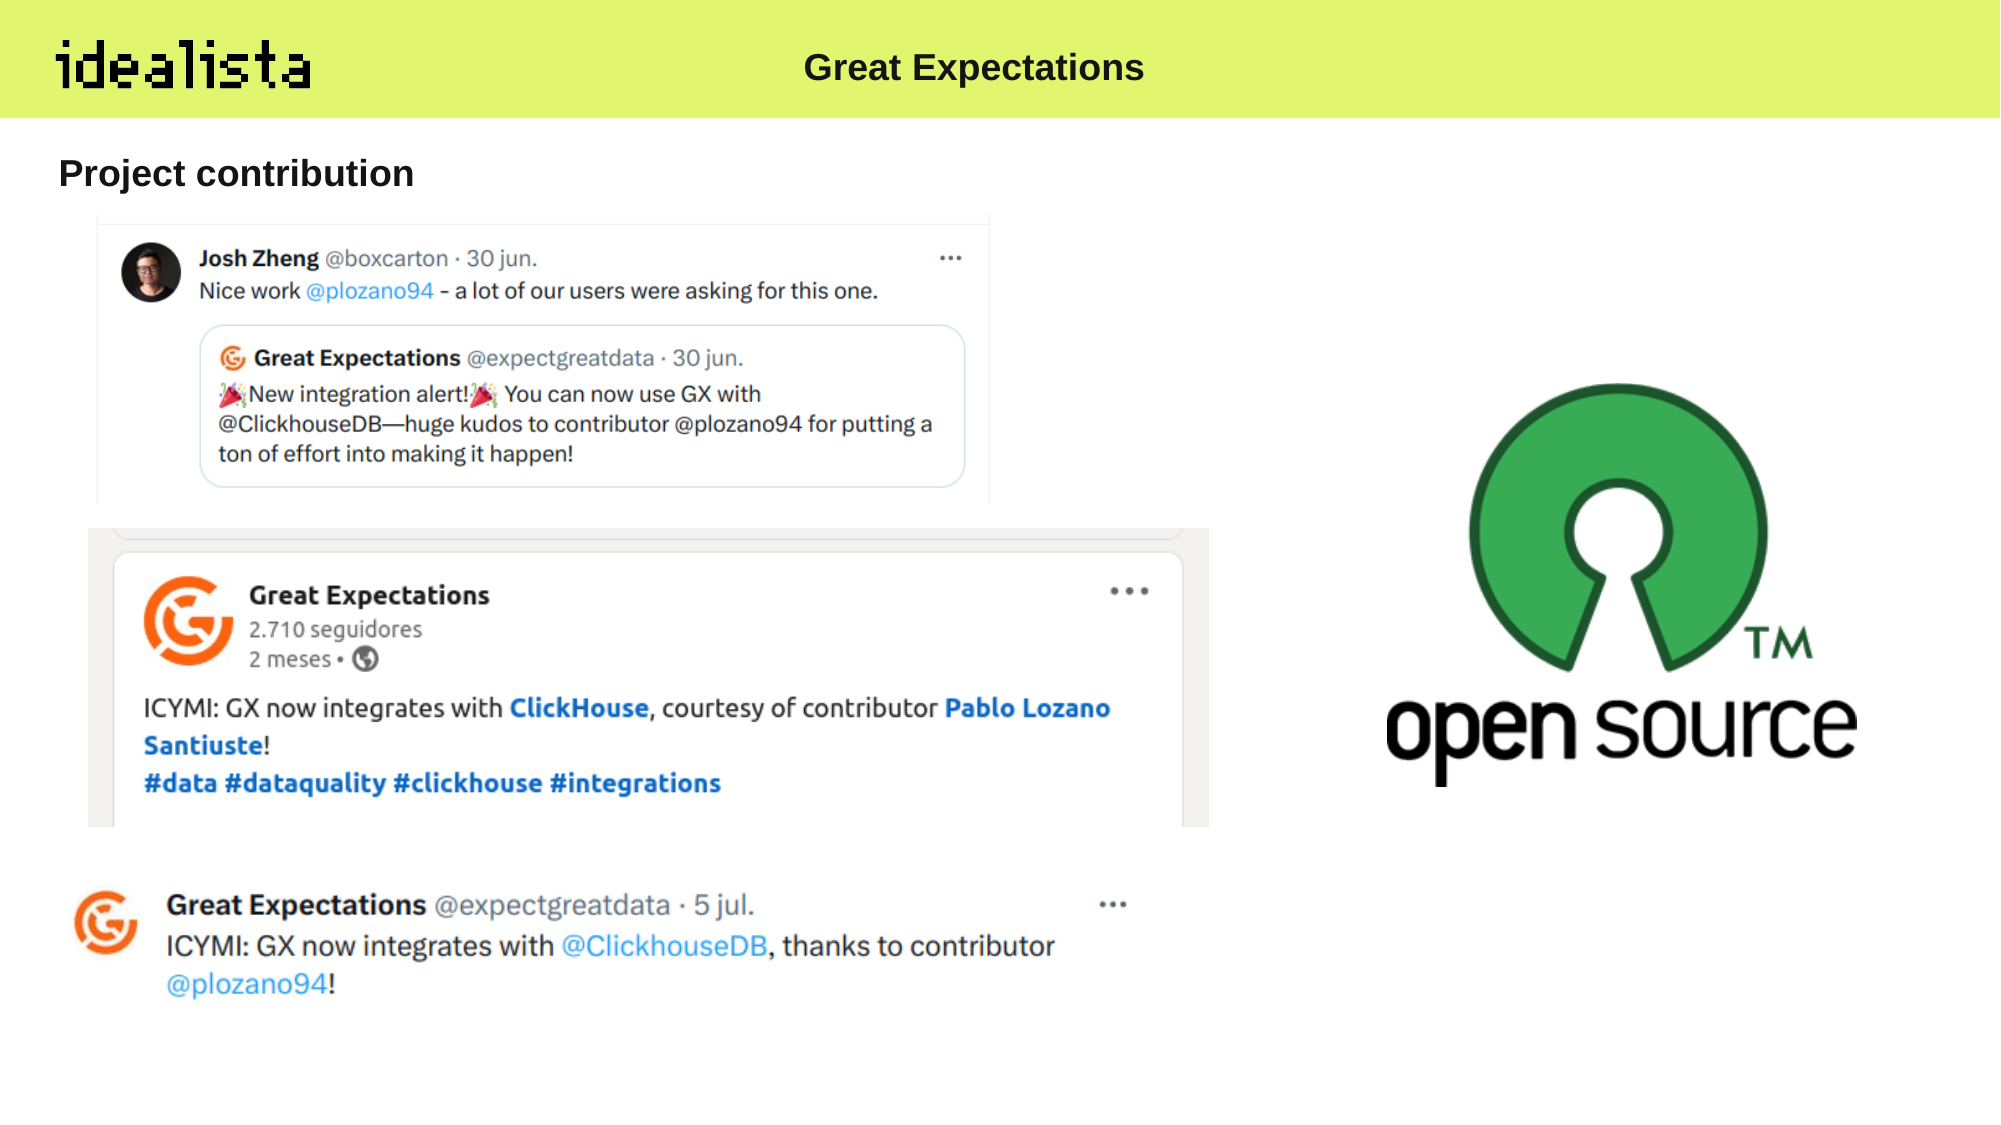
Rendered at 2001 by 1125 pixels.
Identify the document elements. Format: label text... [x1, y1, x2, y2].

title Great Expectations [590, 41, 1359, 89]
title Project contribution [58, 147, 1949, 195]
picture [64, 885, 1152, 1024]
picture [88, 214, 1004, 504]
picture [53, 36, 318, 92]
picture [88, 528, 1209, 827]
picture [1387, 383, 1857, 787]
